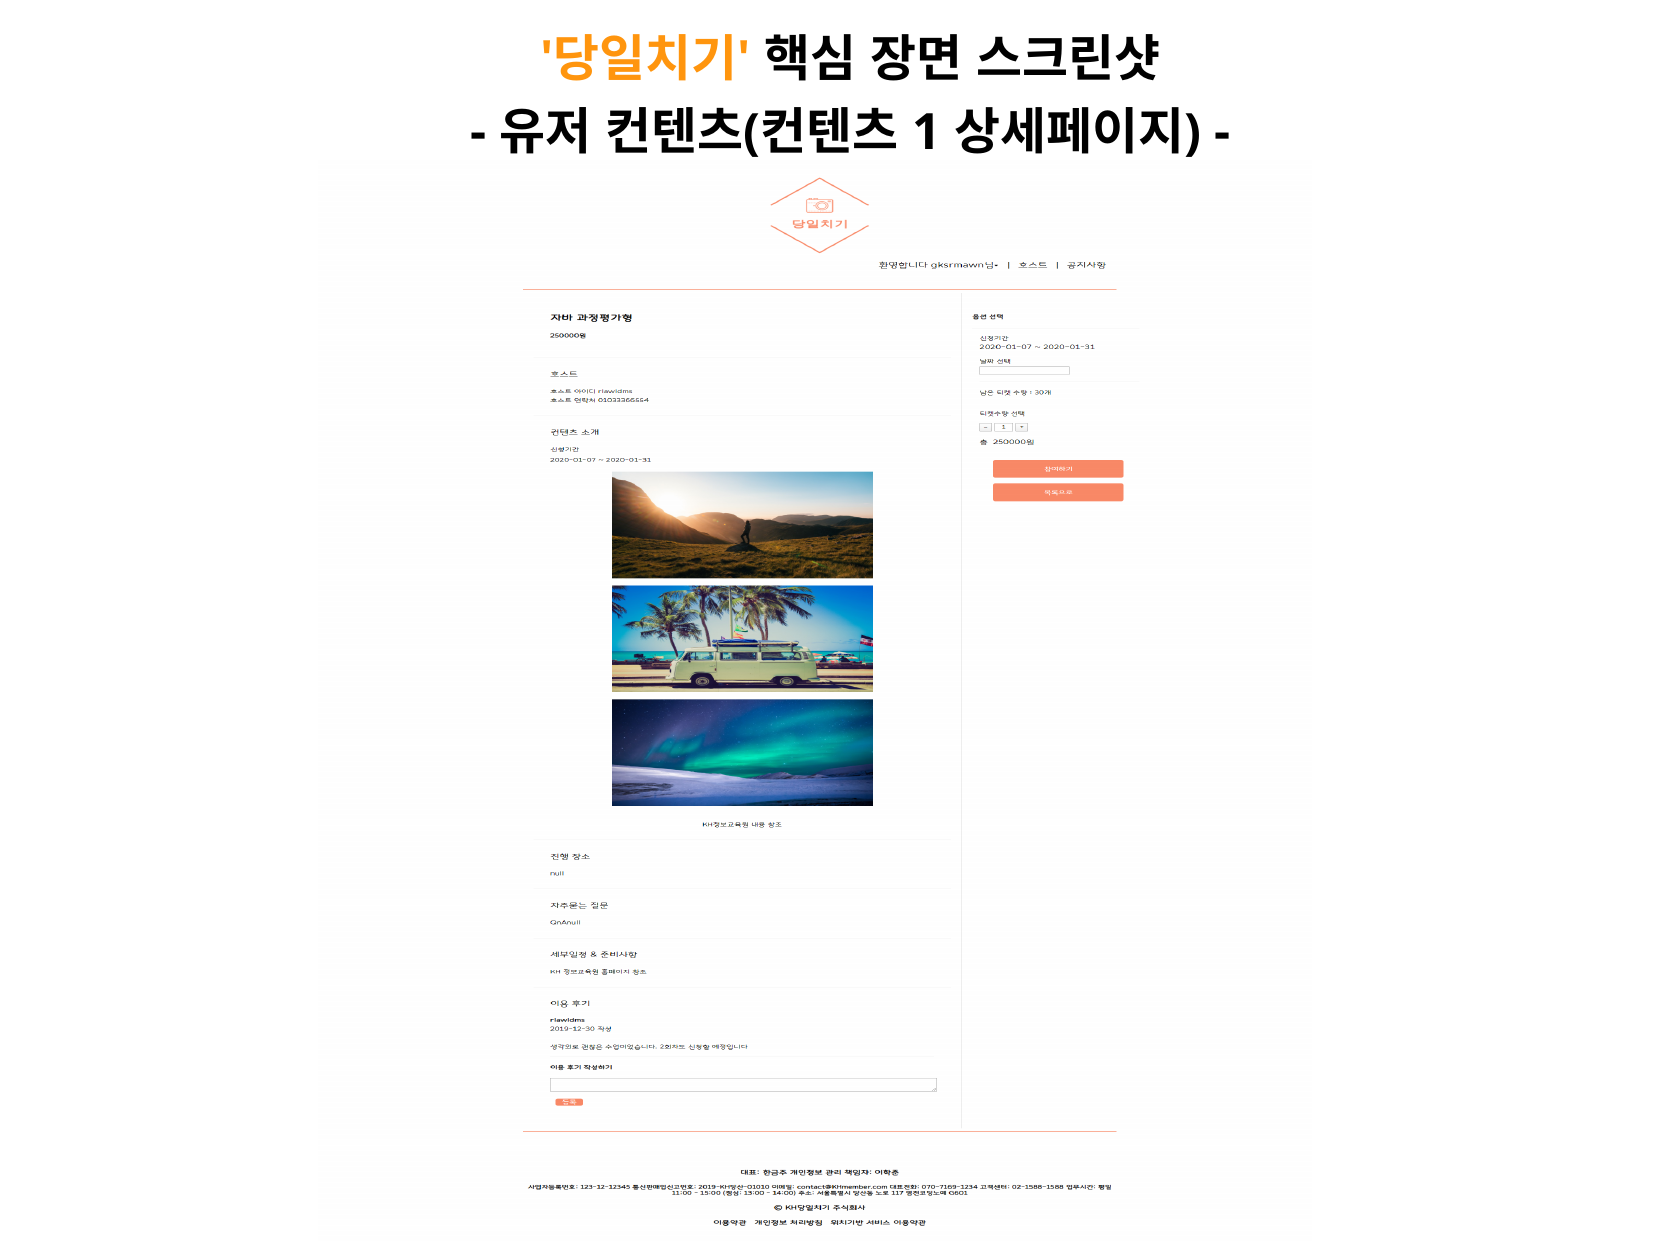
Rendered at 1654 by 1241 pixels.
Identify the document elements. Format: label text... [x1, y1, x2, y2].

title '당일치기' 핵심 장면 스크린샷 - 유저 컨텐츠(컨텐츠 1 상세페이지) - [106, 0, 1595, 196]
picture [318, 159, 1312, 1241]
